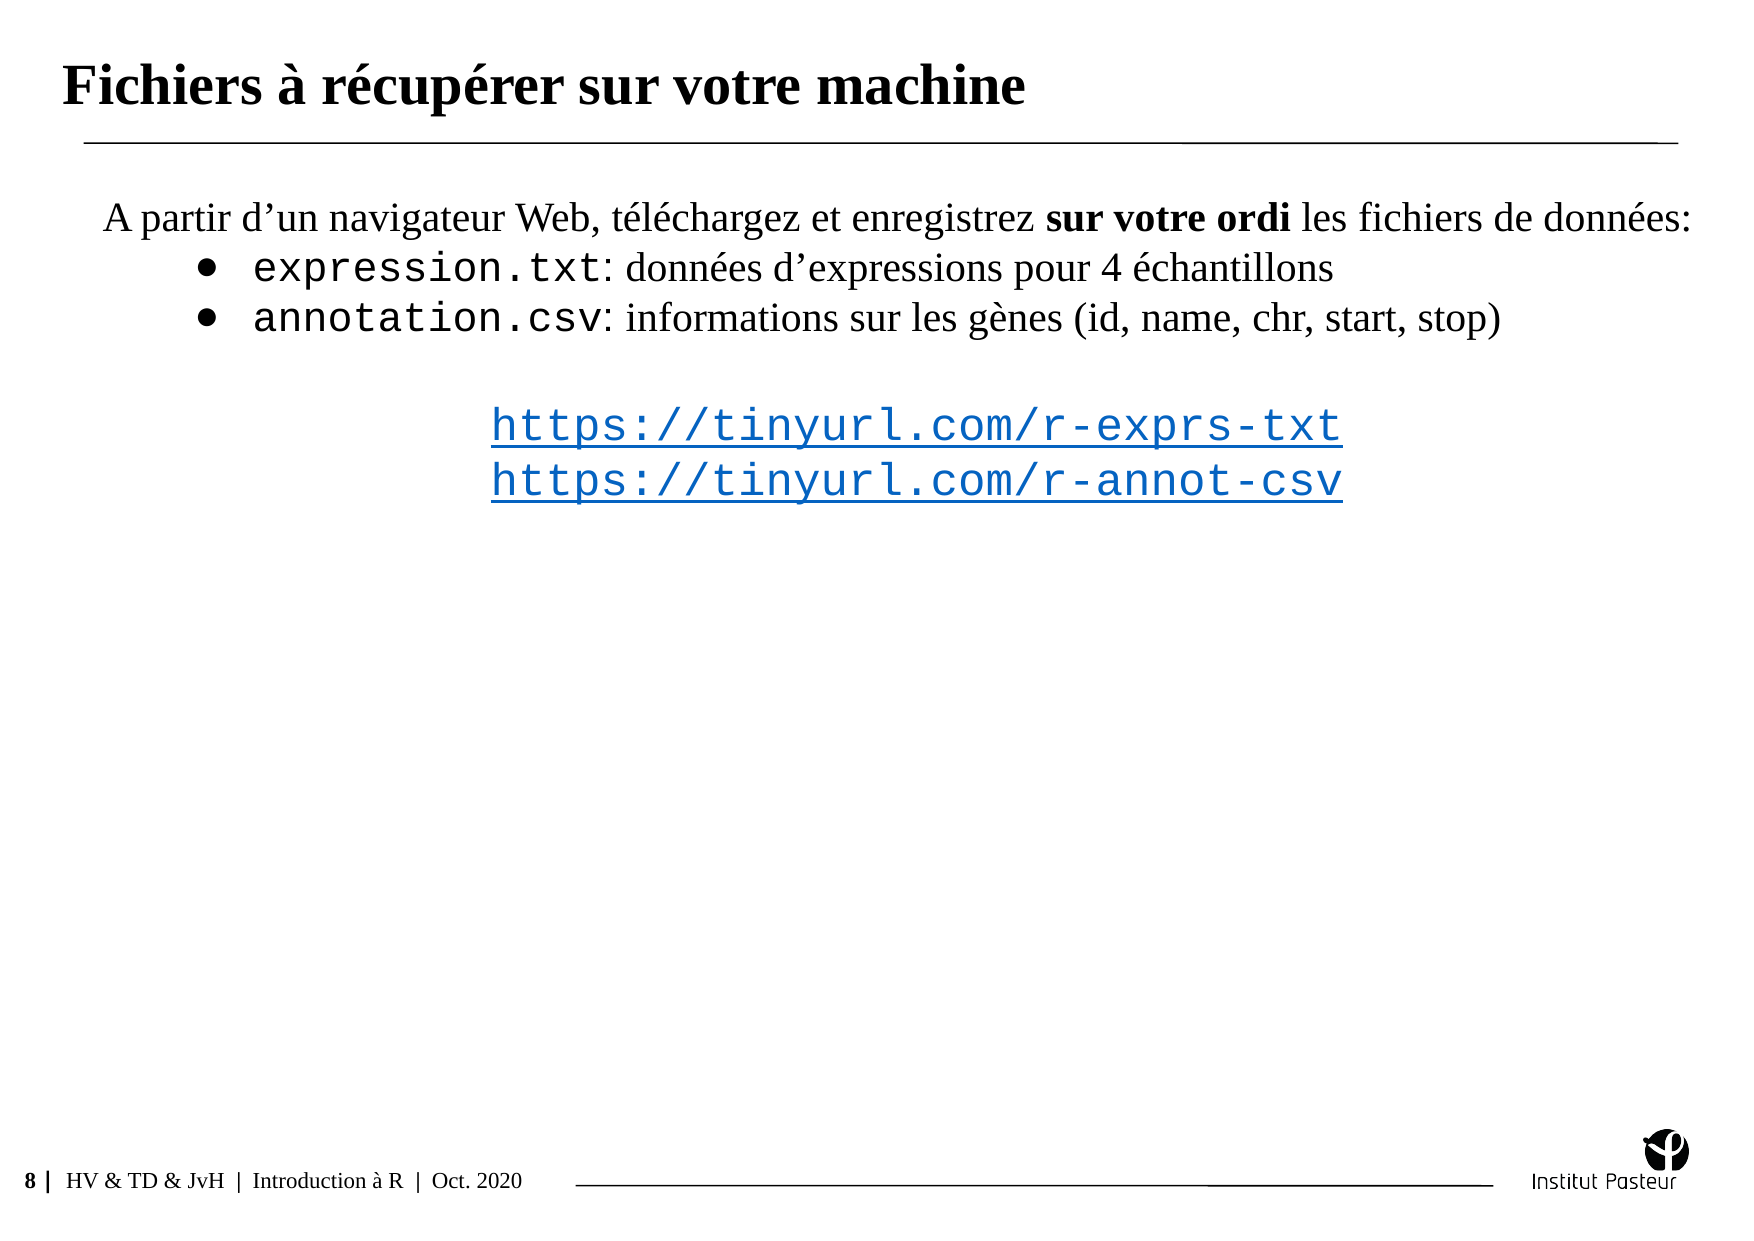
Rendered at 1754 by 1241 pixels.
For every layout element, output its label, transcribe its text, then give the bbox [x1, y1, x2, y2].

text_box A partir d’un navigateur Web, téléchargez et enregistrez sur votre ordi les fichiers de données: expression.txt: données d’expressions pour 4 échantillons annotation.csv: informations sur les gènes (id, name, chr, start, stop) https://tinyurl.com/r-exprs-txt https://tinyurl.com/r-annot-csv [102, 189, 1732, 1147]
picture [1533, 1147, 1689, 1189]
text_box Fichiers à récupérer sur votre machine [62, 2, 1692, 160]
